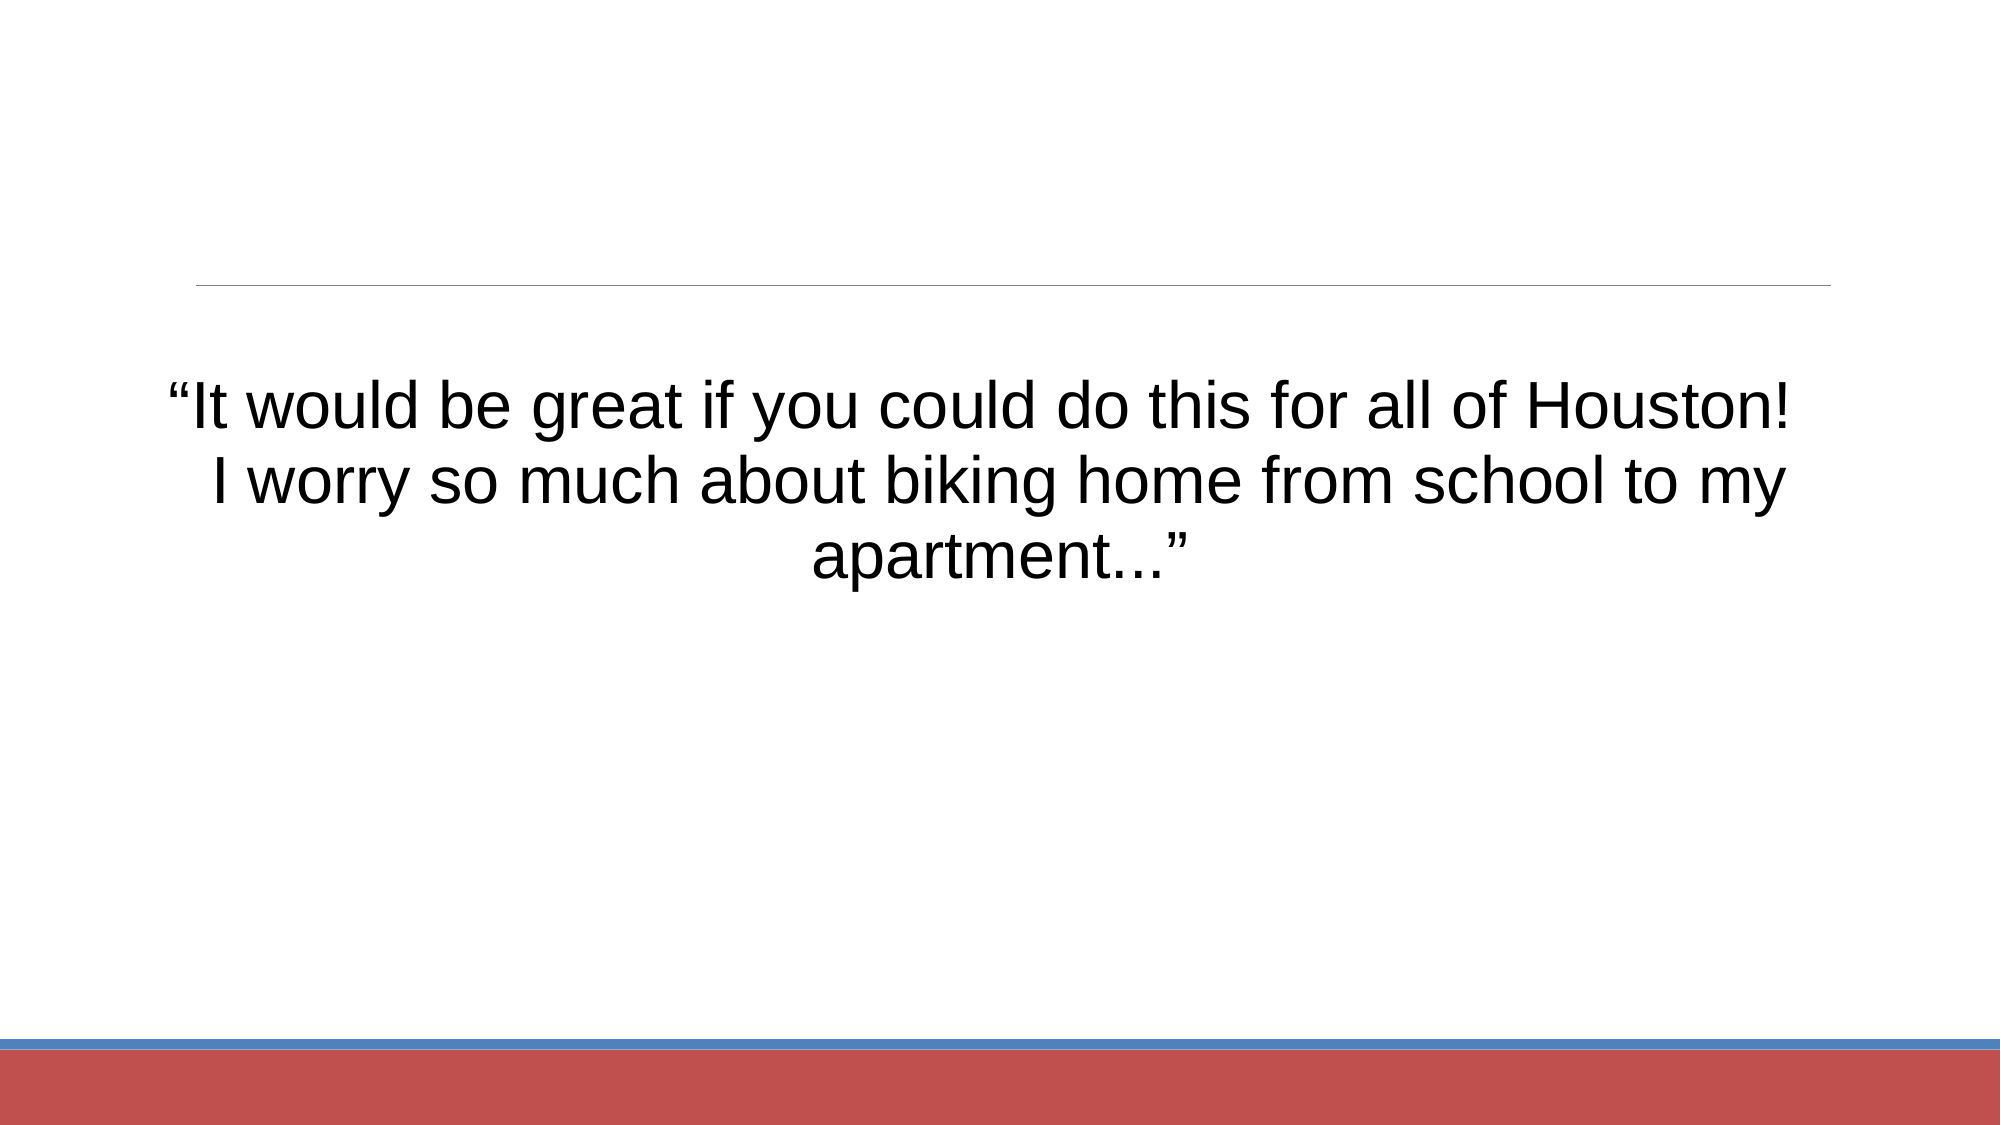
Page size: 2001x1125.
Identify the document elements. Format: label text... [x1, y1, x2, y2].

subtitle “It would be great if you could do this for all of Houston! I worry so much about biking home from school to my apartment...” [99, 44, 1900, 916]
